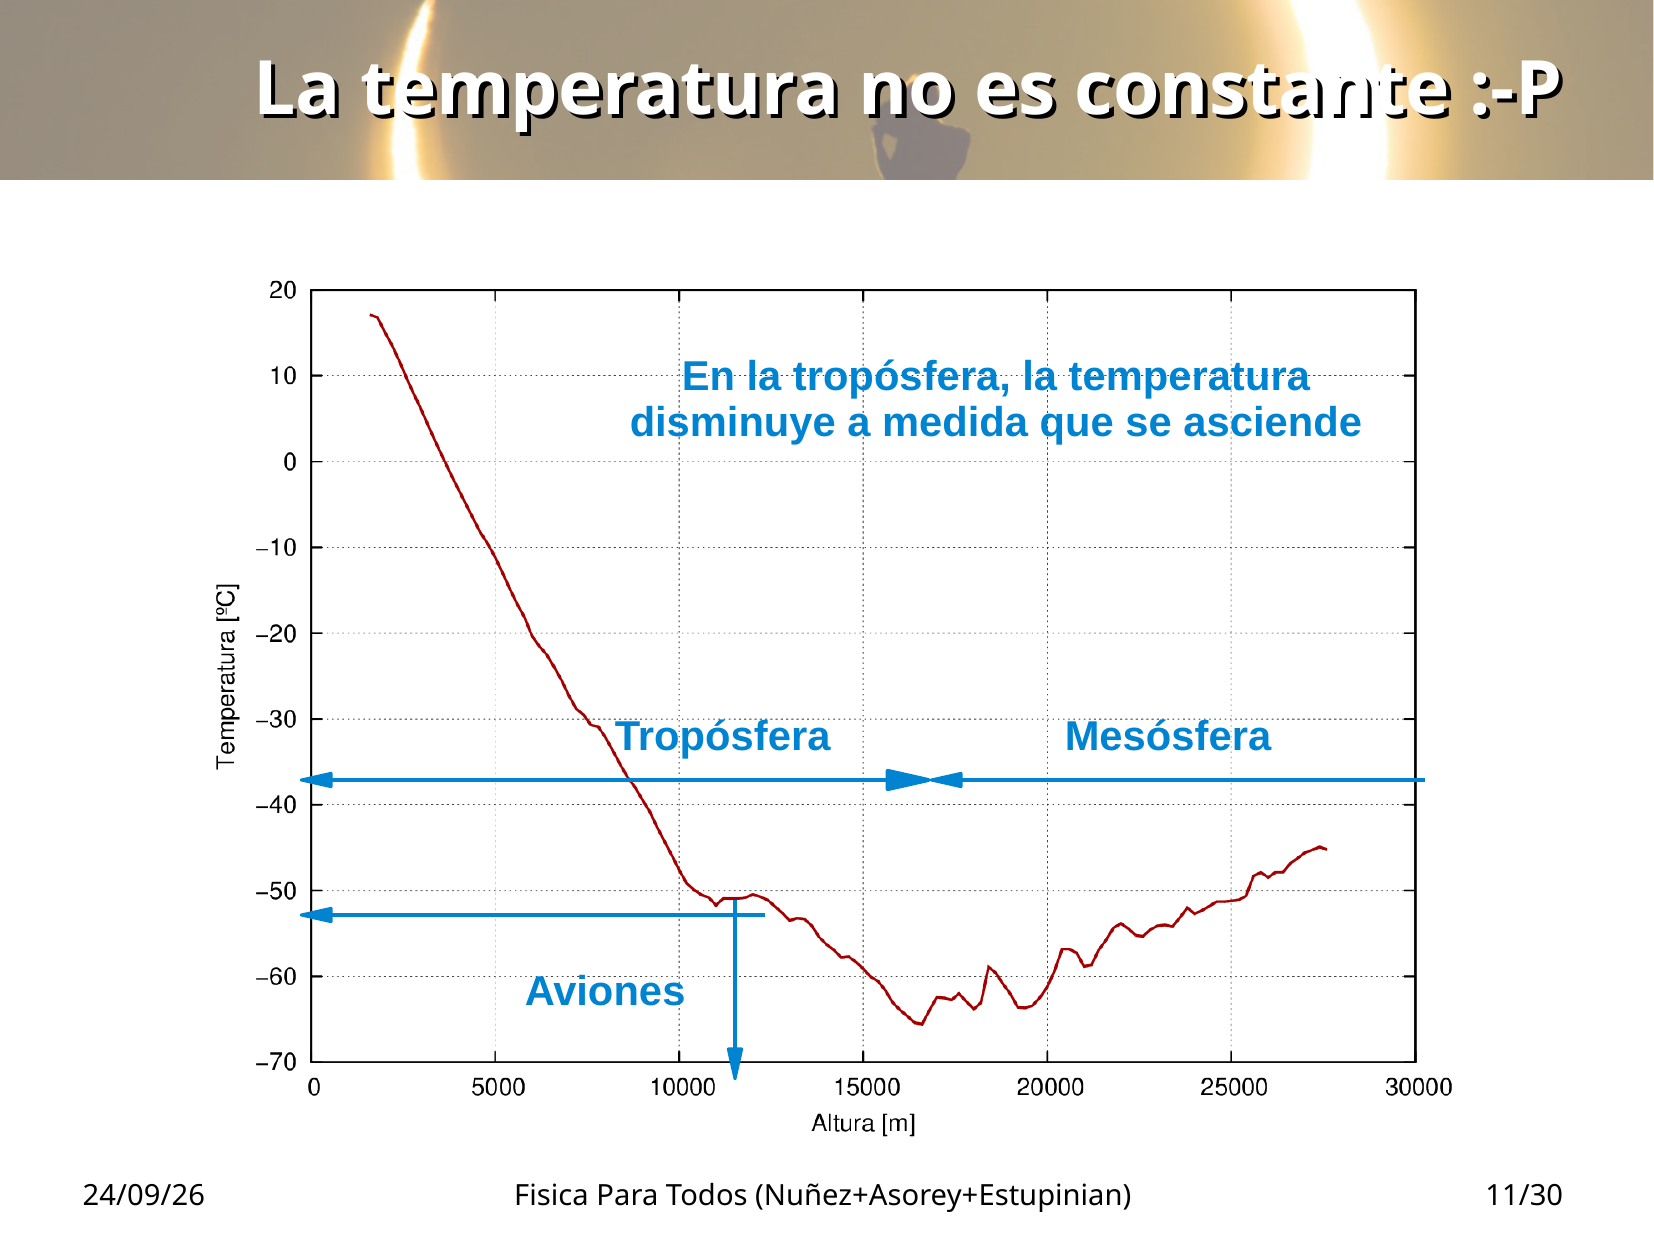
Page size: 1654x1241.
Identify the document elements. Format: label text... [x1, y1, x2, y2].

text_box Mesósfera [1050, 705, 1306, 796]
text_box Tropósfera [600, 705, 856, 796]
text_box Aviones [510, 960, 766, 1051]
title La temperatura no es constante :-P [75, 19, 1564, 151]
picture [206, 260, 1459, 1141]
text_box En la tropósfera, la temperatura disminuye a medida que se asciende [615, 345, 1381, 453]
picture [0, 0, 1654, 180]
